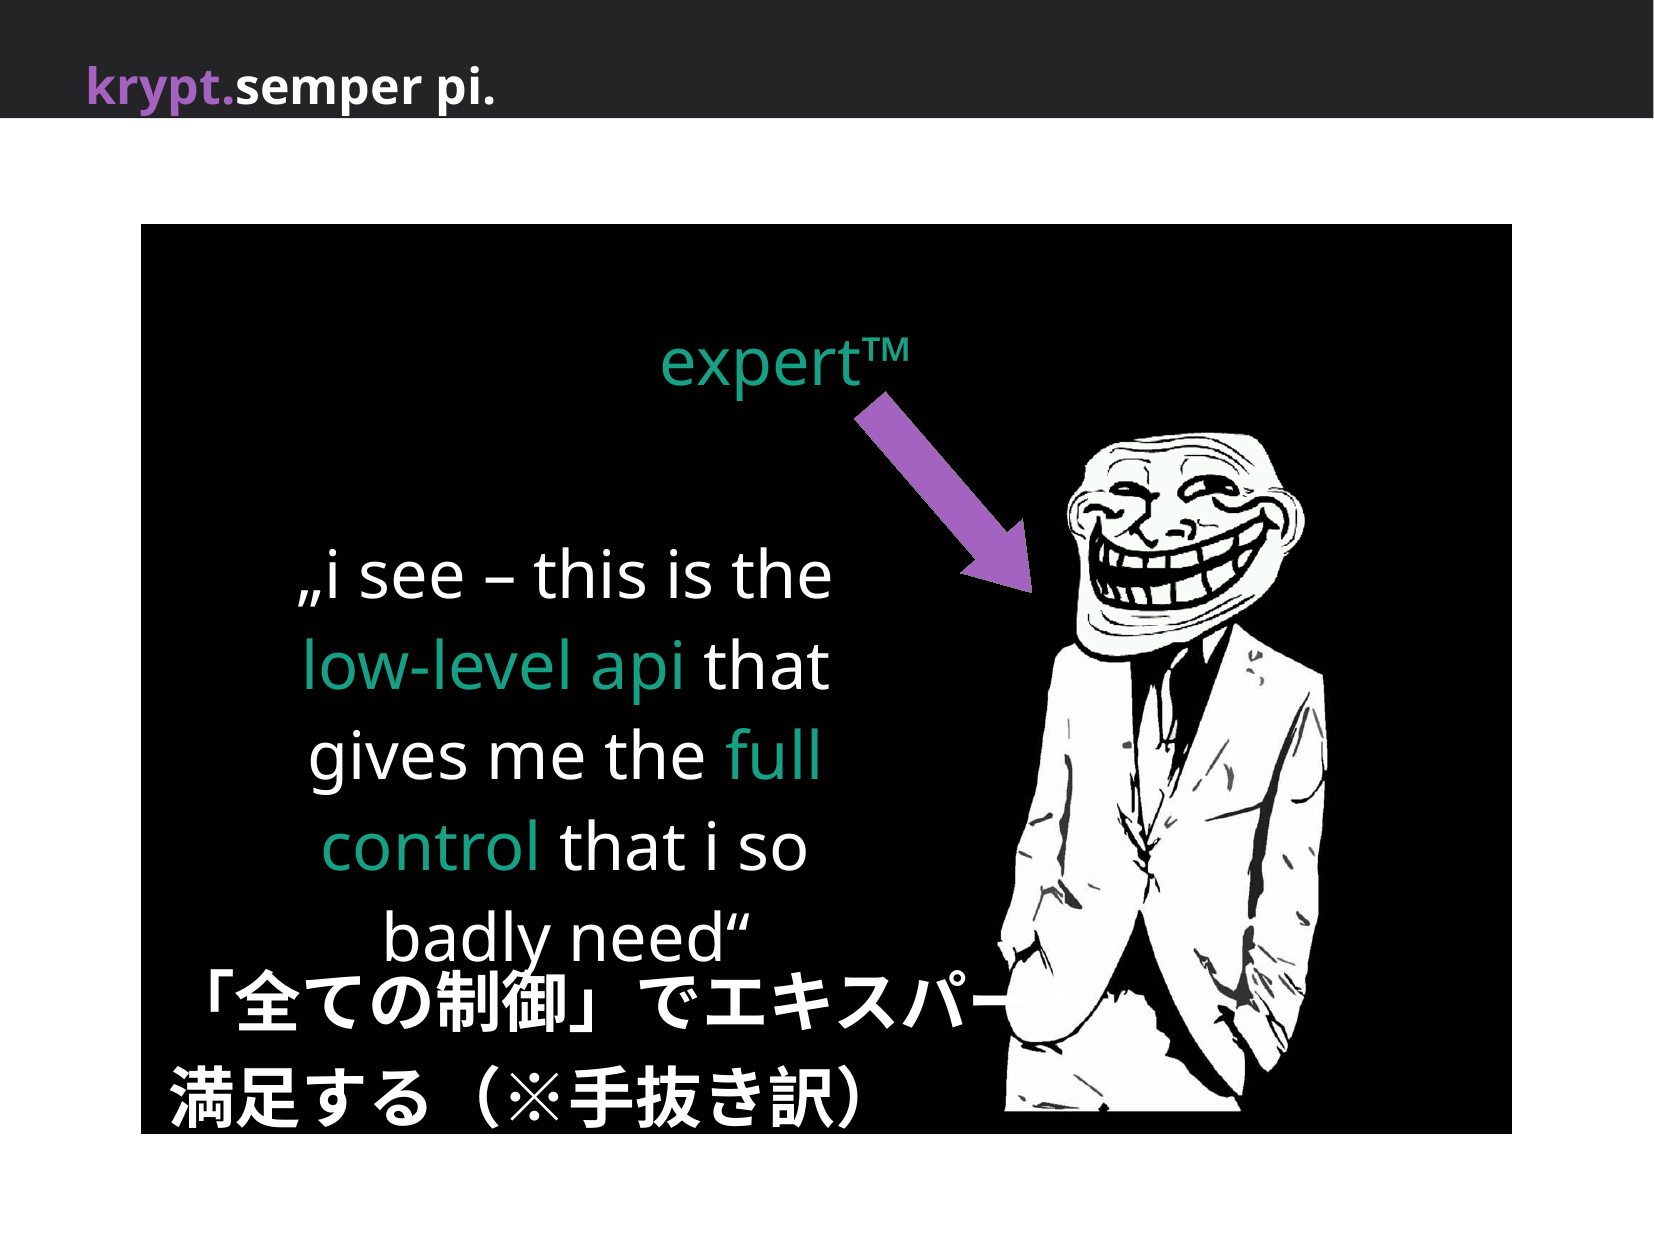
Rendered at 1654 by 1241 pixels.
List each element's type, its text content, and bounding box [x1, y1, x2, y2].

text_box „i see – this is the low-level api that gives me the full control that i so badly need“ [245, 519, 886, 936]
picture [141, 224, 1512, 1134]
text_box 「全ての制御」でエキスパート 満足する（※手抜き訳） [153, 966, 1501, 1125]
text_box [0, 0, 1654, 119]
text_box krypt.semper pi. [70, 43, 544, 119]
text_box [854, 403, 1032, 593]
text_box expert™ [637, 307, 935, 403]
